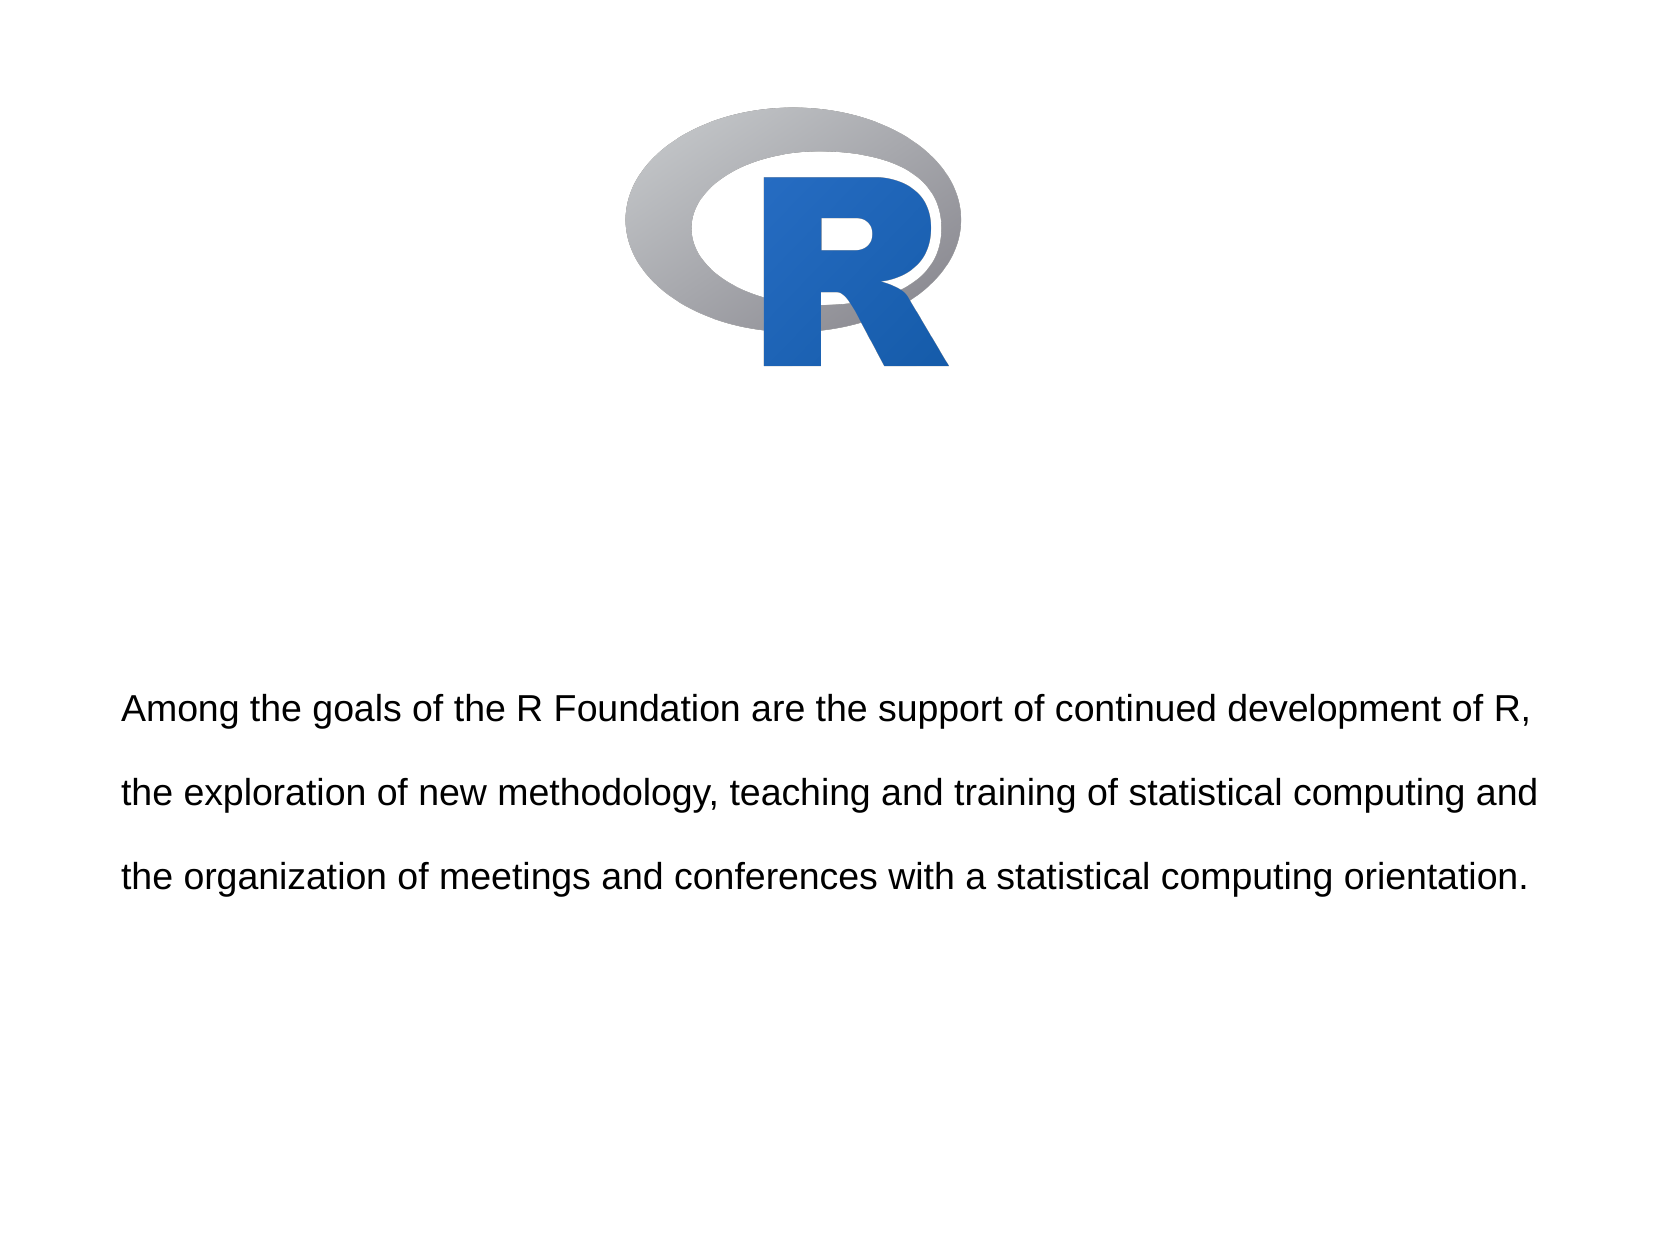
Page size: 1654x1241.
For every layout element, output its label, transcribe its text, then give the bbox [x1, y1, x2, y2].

text_box Among the goals of the R Foundation are the support of continued development of R, the exploration of new methodology, teaching and training of statistical computing and the organization of meetings and conferences with a statistical computing orientation. [106, 637, 1565, 905]
picture [625, 106, 962, 367]
